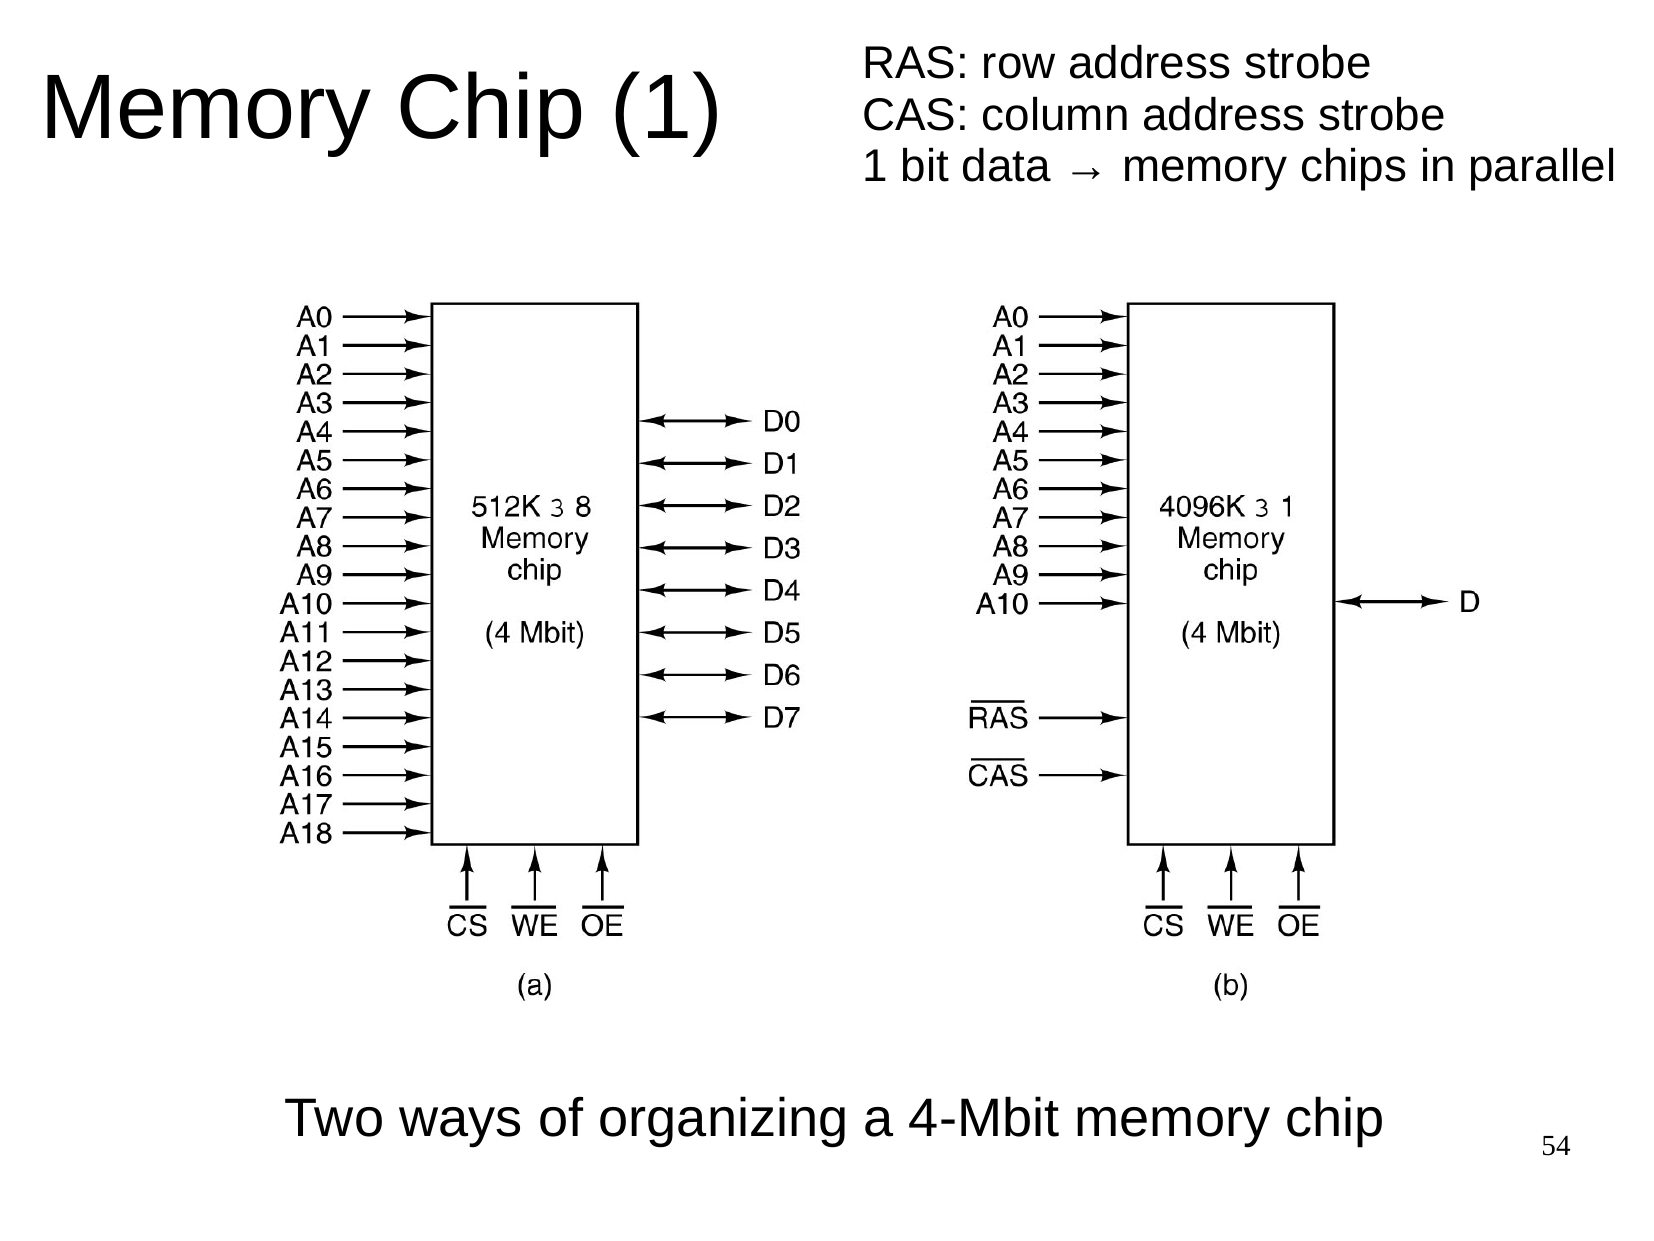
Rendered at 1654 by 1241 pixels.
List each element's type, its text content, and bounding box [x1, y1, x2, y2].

picture [279, 299, 1480, 1001]
text_box RAS: row address strobe CAS: column address strobe 1 bit data → memory chips in parallel [847, 30, 1636, 301]
title Memory Chip (1) [40, 3, 781, 211]
text_box Two ways of organizing a 4-Mbit memory chip [270, 1080, 1441, 1201]
